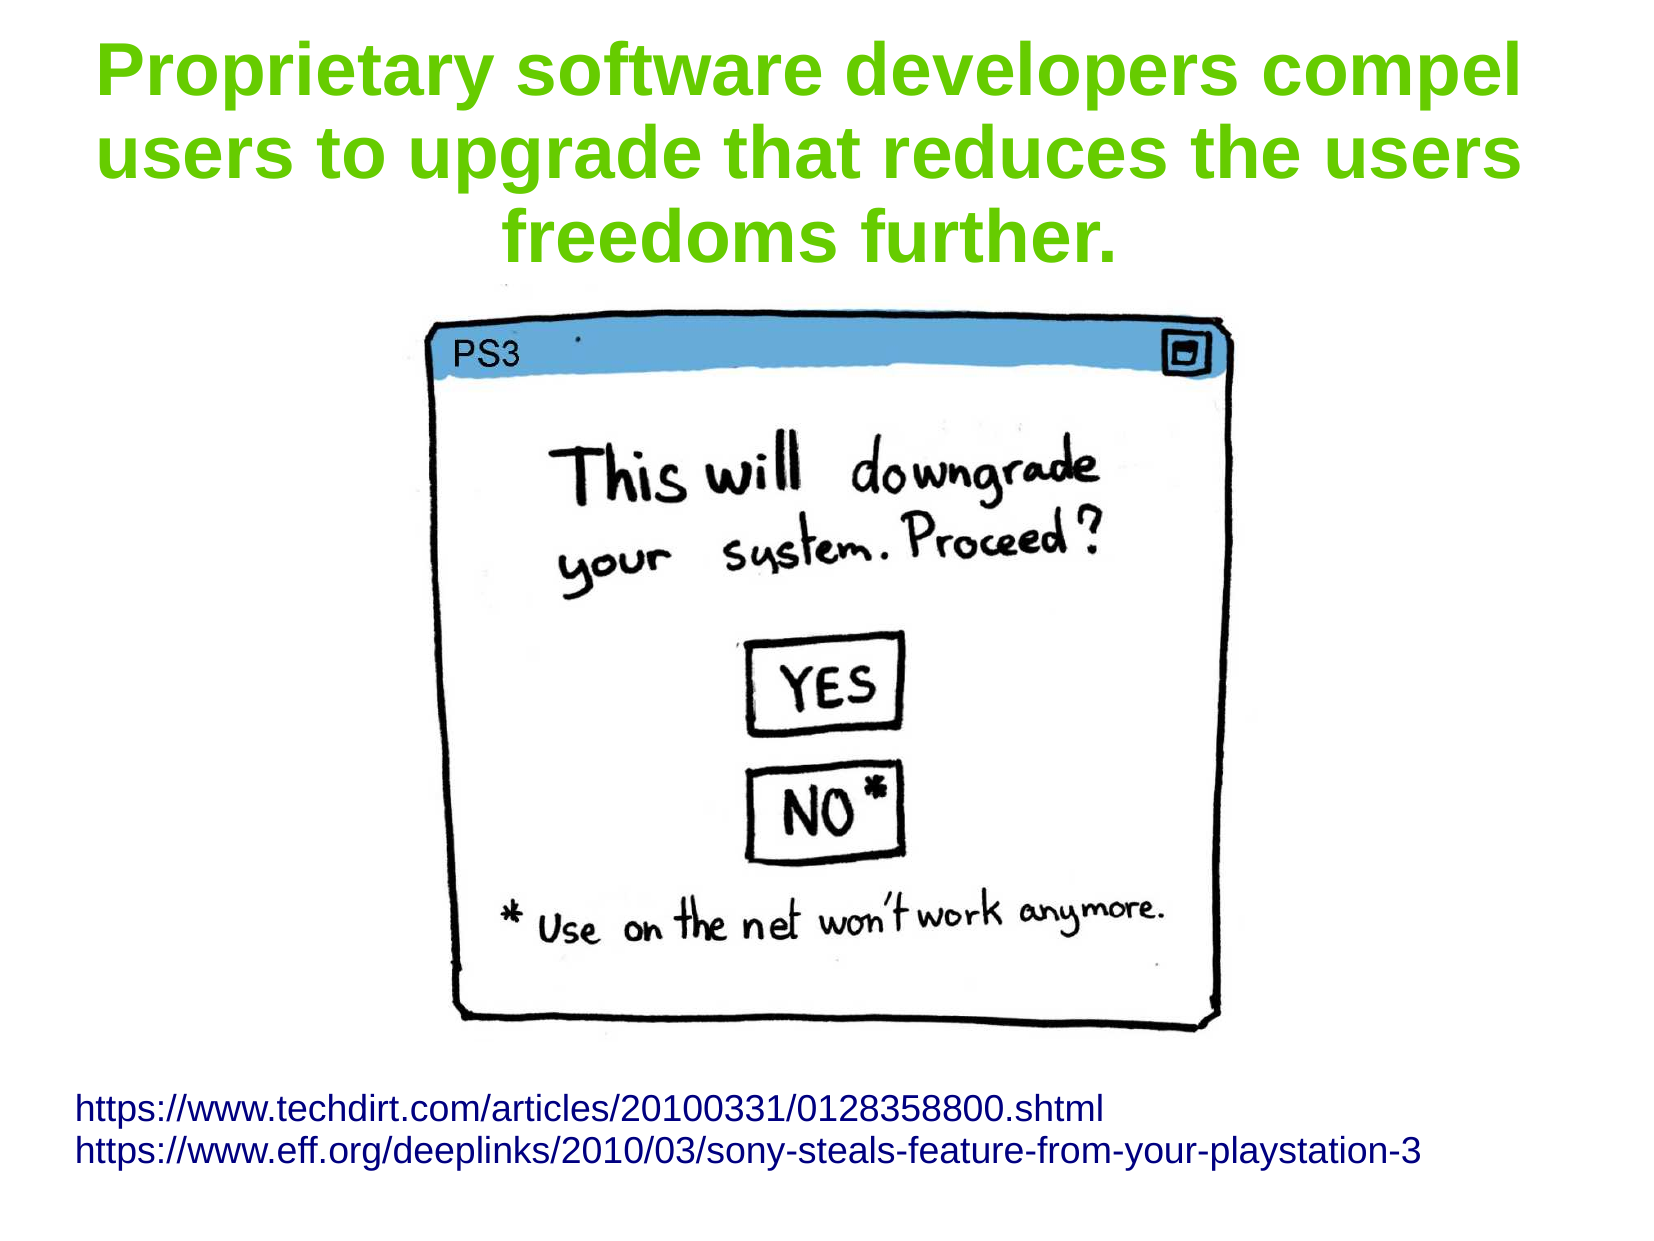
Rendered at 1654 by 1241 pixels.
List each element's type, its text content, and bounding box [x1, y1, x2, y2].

picture [402, 321, 1261, 1043]
text_box https://www.techdirt.com/articles/20100331/0128358800.shtml https://www.eff.org/deeplinks/2010/03/sony-steals-feature-from-your-playstation-3 [60, 1080, 1576, 1186]
title Proprietary software developers compel users to upgrade that reduces the users freedoms further. [0, 0, 1636, 321]
